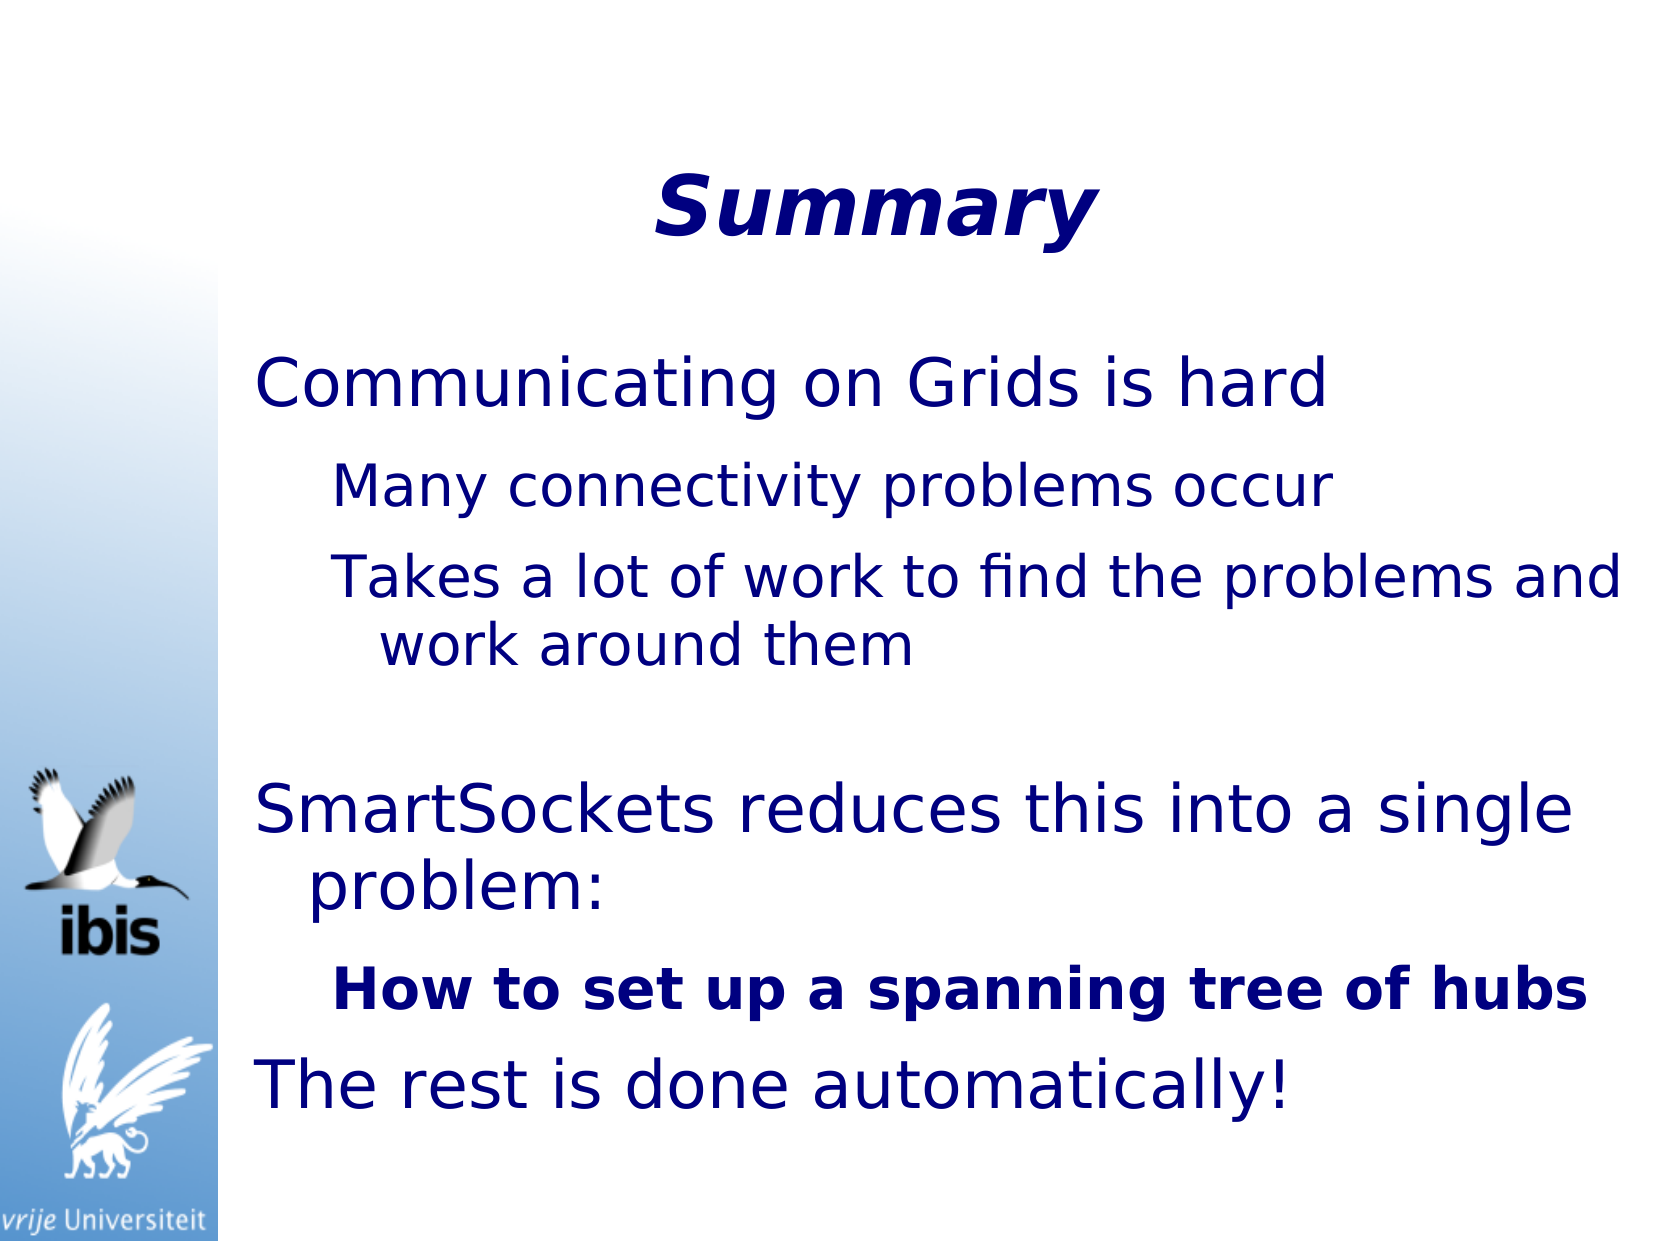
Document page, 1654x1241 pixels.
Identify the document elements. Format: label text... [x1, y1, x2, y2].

list Communicating on Grids is hard Many connectivity problems occur Takes a lot of work to find the problems and work around them SmartSockets reduces this into a single problem: How to set up a spanning tree of hubs The rest is done automatically! [236, 344, 1654, 1196]
title Summary [219, 102, 1534, 311]
picture [0, 0, 218, 1241]
